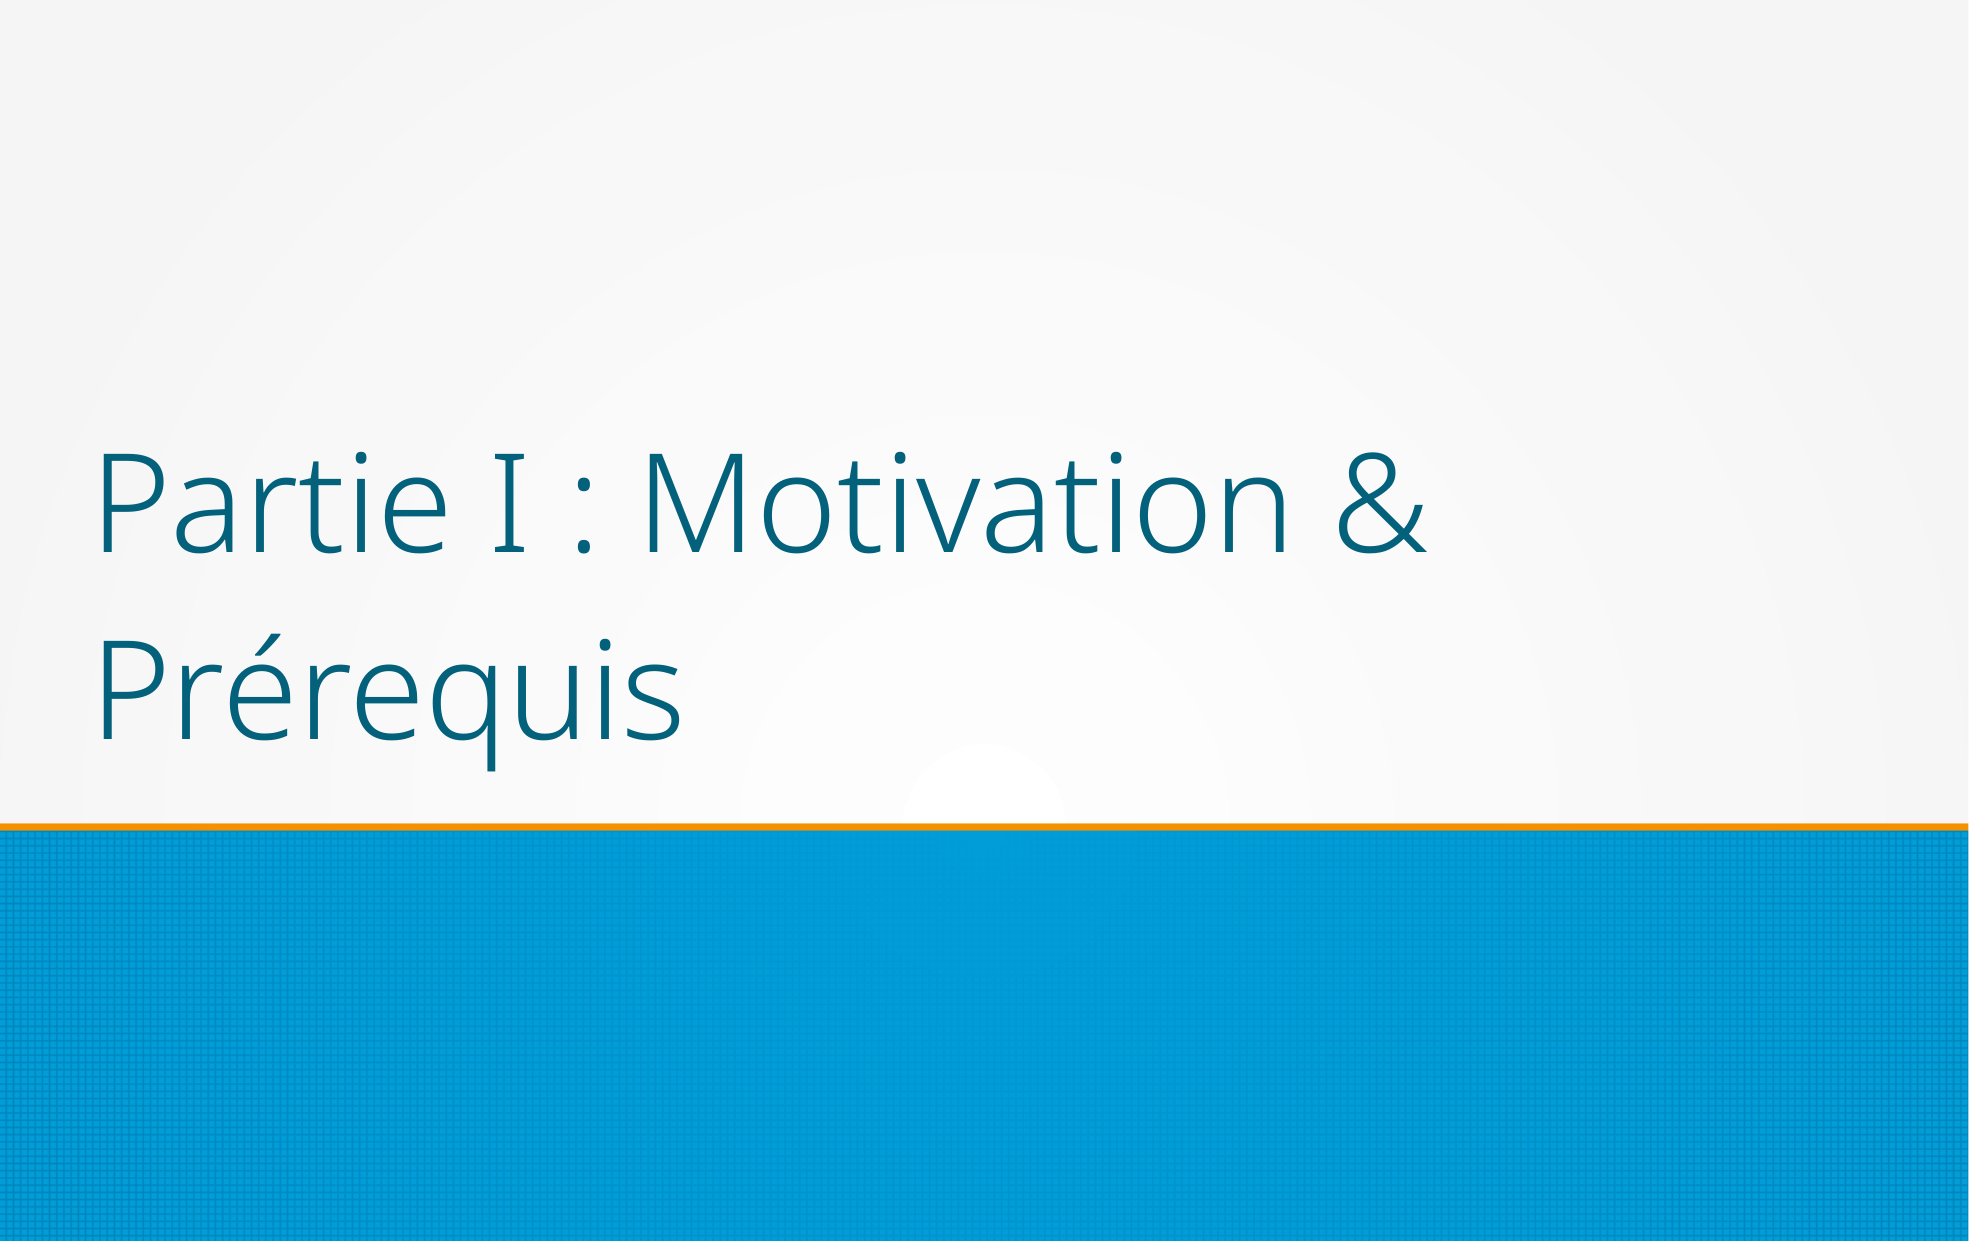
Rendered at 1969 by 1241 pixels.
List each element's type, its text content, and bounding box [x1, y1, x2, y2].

picture [0, 0, 1969, 830]
title Partie I : Motivation & Prérequis [90, 49, 1862, 781]
